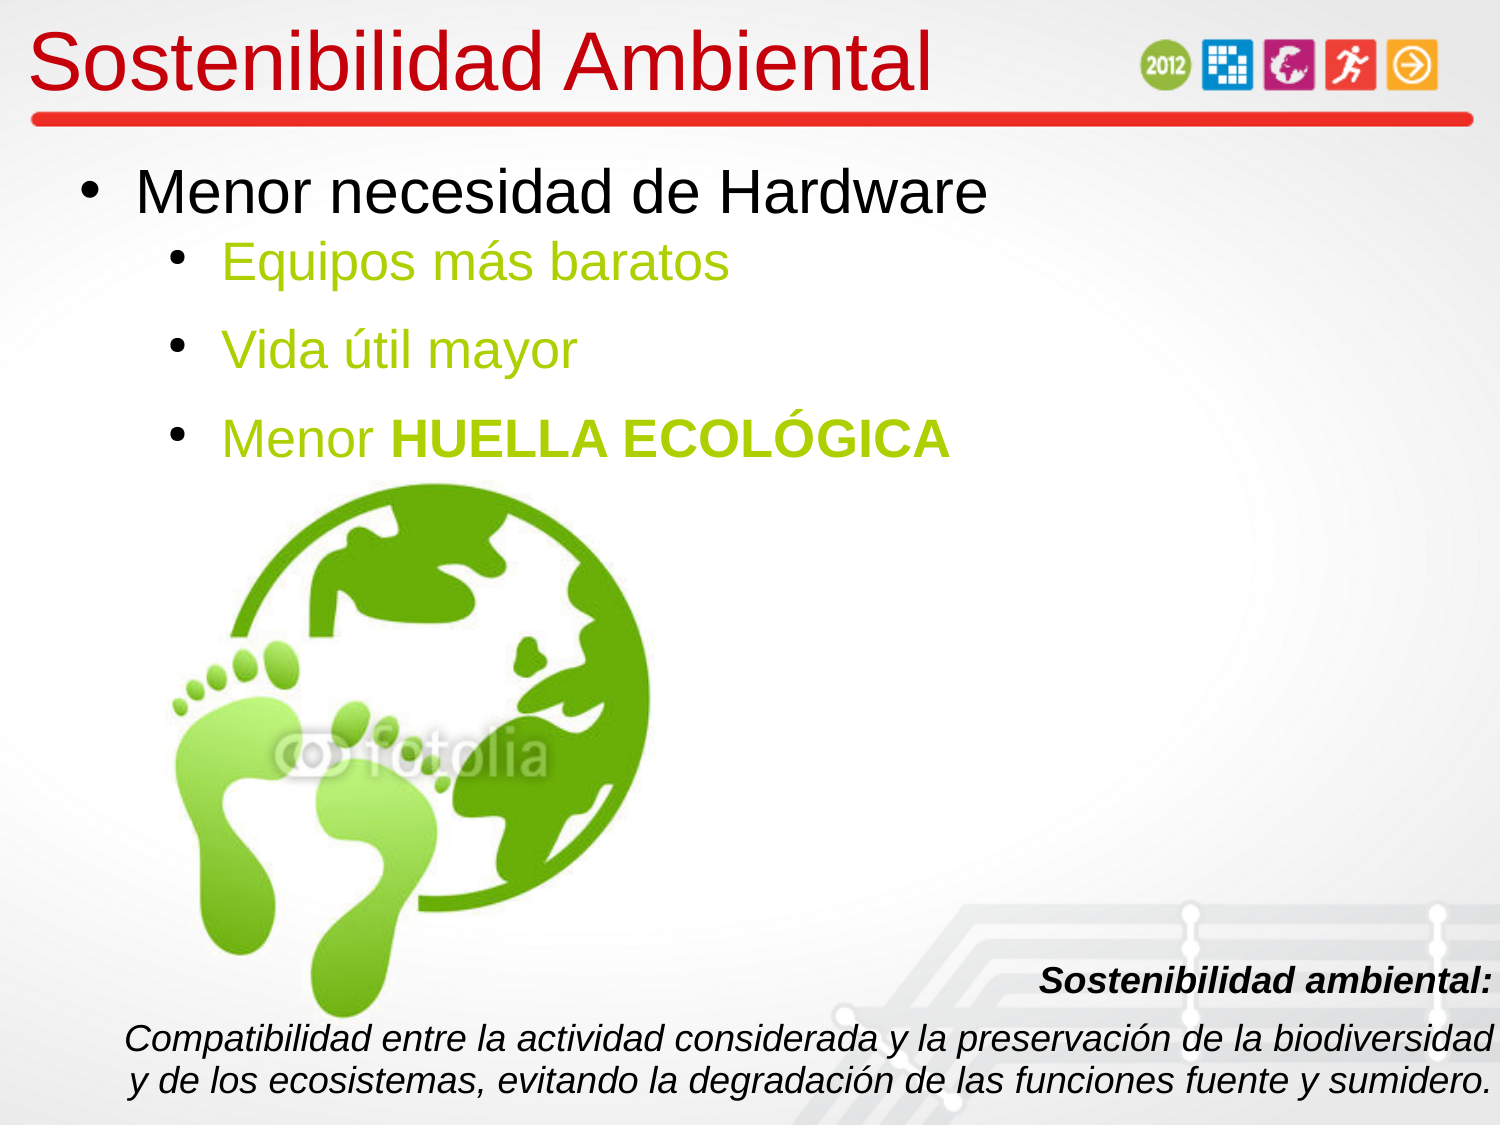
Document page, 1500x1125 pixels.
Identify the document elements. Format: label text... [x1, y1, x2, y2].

title Sostenibilidad Ambiental [12, 0, 976, 121]
picture [0, 0, 1500, 1125]
list Menor necesidad de Hardware Equipos más baratos Vida útil mayor Menor HUELLA ECOLÓGICA [64, 136, 1465, 601]
text_box Sostenibilidad ambiental: Compatibilidad entre la actividad considerada y la preservación de la biodiversidad y de los ecosistemas, evitando la degradación de las funciones fuente y sumidero. [112, 959, 1494, 1125]
